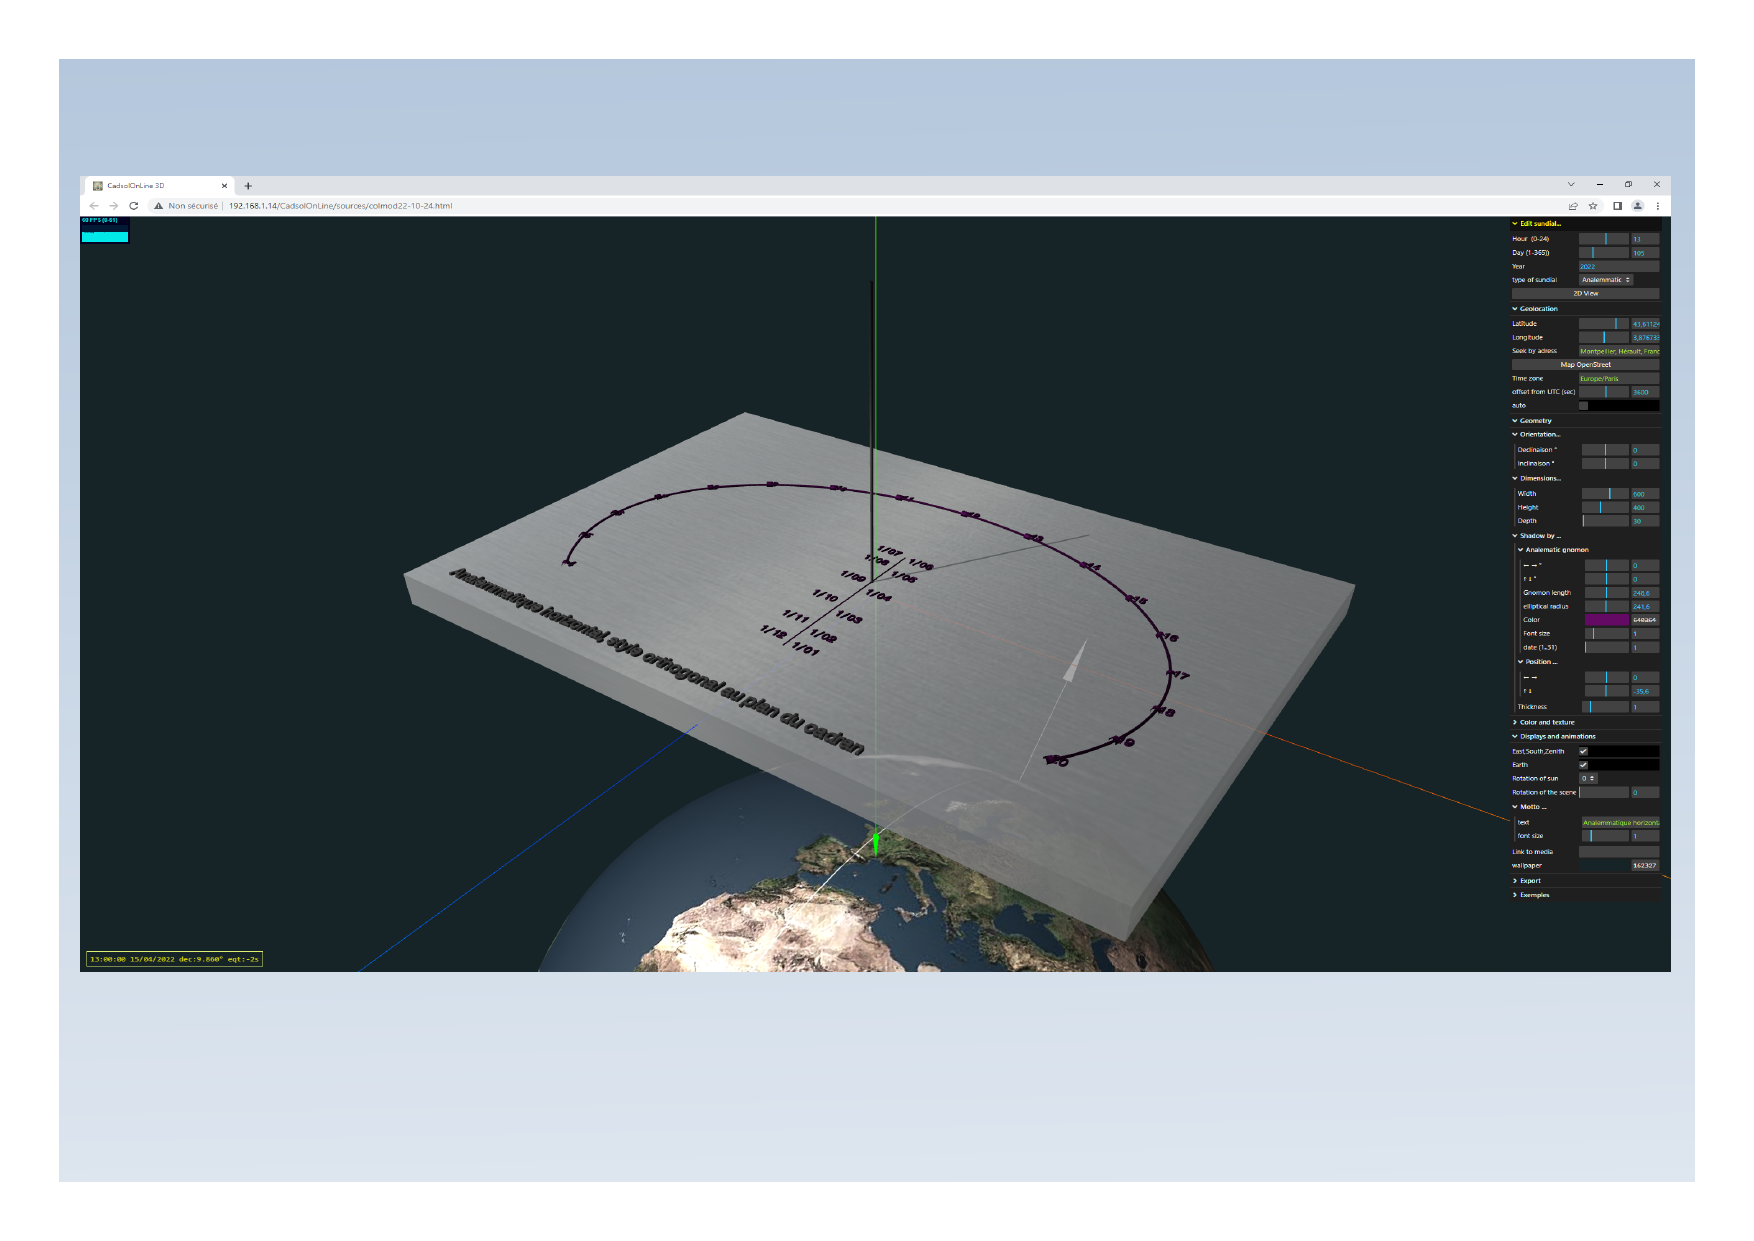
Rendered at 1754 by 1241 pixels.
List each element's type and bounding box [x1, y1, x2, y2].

picture [80, 176, 1671, 972]
